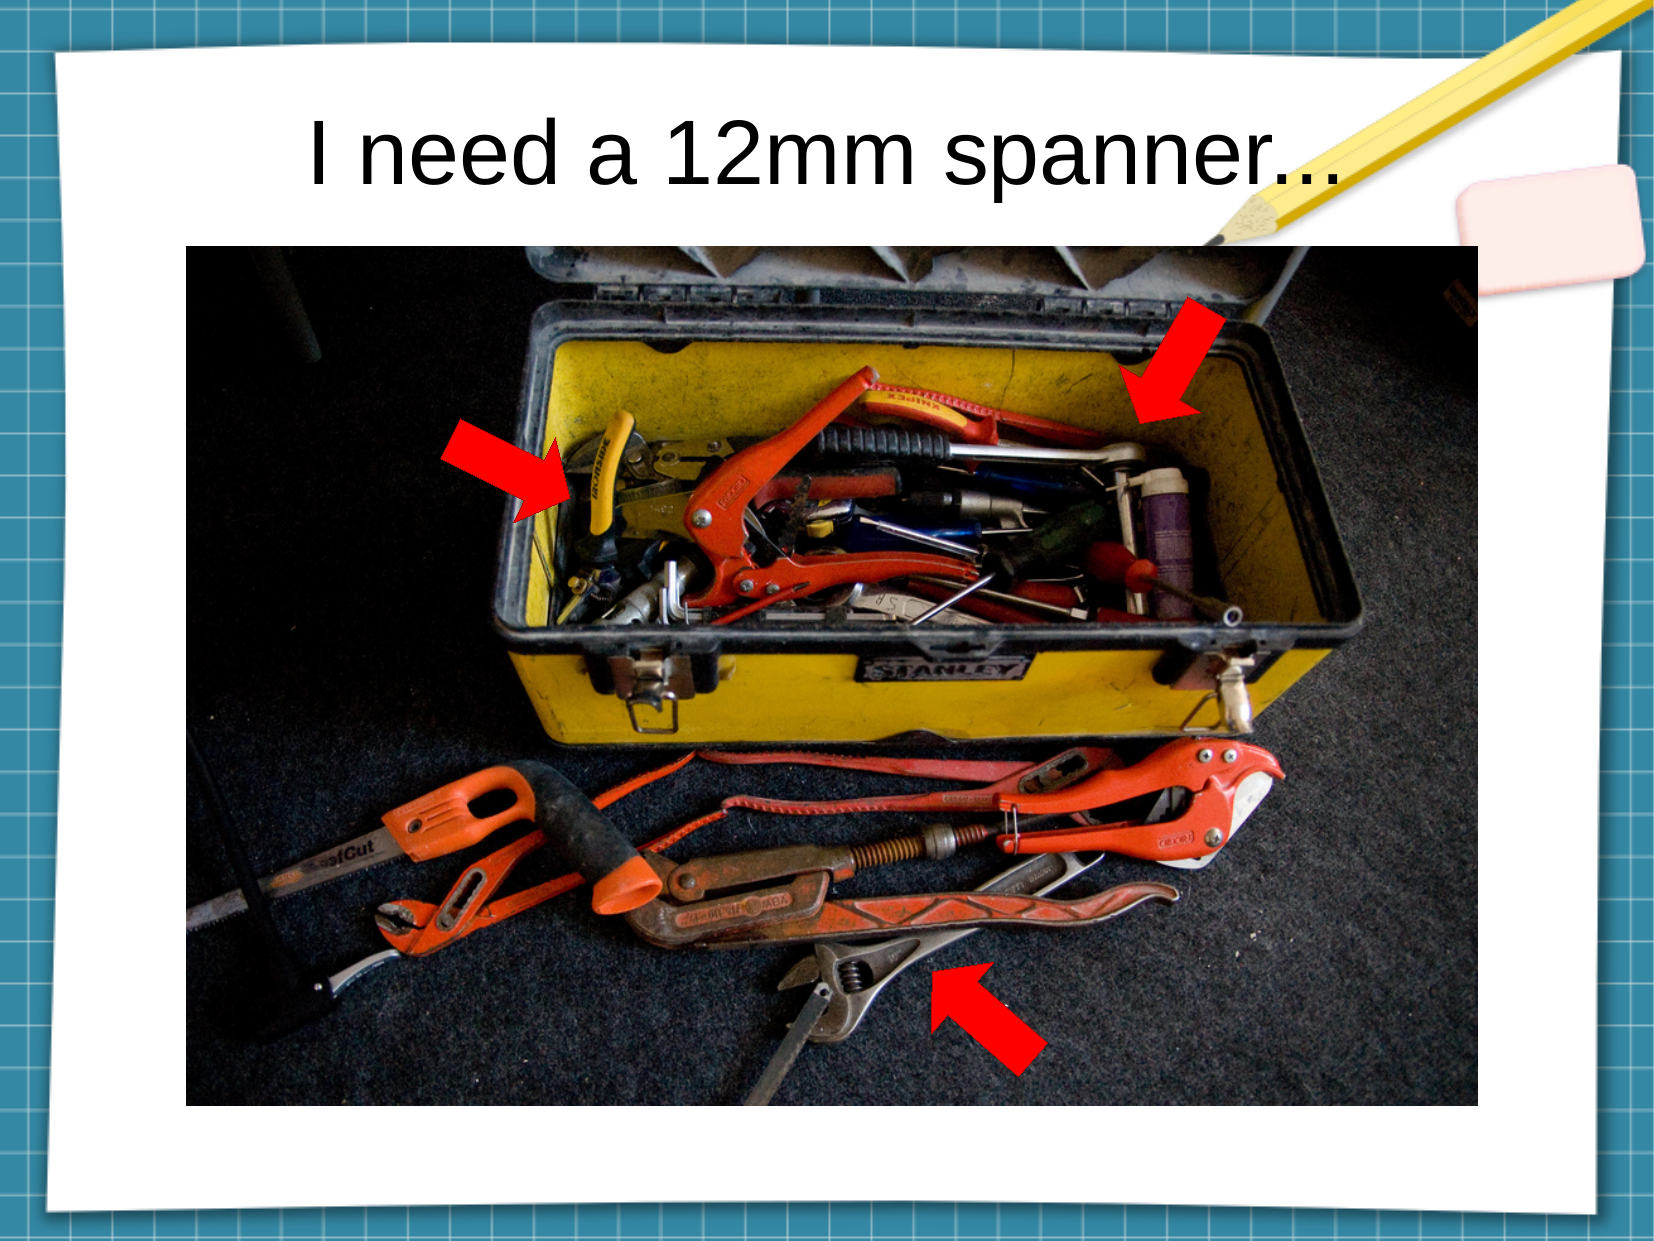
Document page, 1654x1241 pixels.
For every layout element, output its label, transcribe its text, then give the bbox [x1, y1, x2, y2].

text_box [440, 418, 571, 523]
title I need a 12mm spanner... [82, 49, 1571, 257]
text_box [931, 962, 1048, 1077]
text_box [1118, 296, 1227, 424]
picture [0, 0, 1654, 1241]
